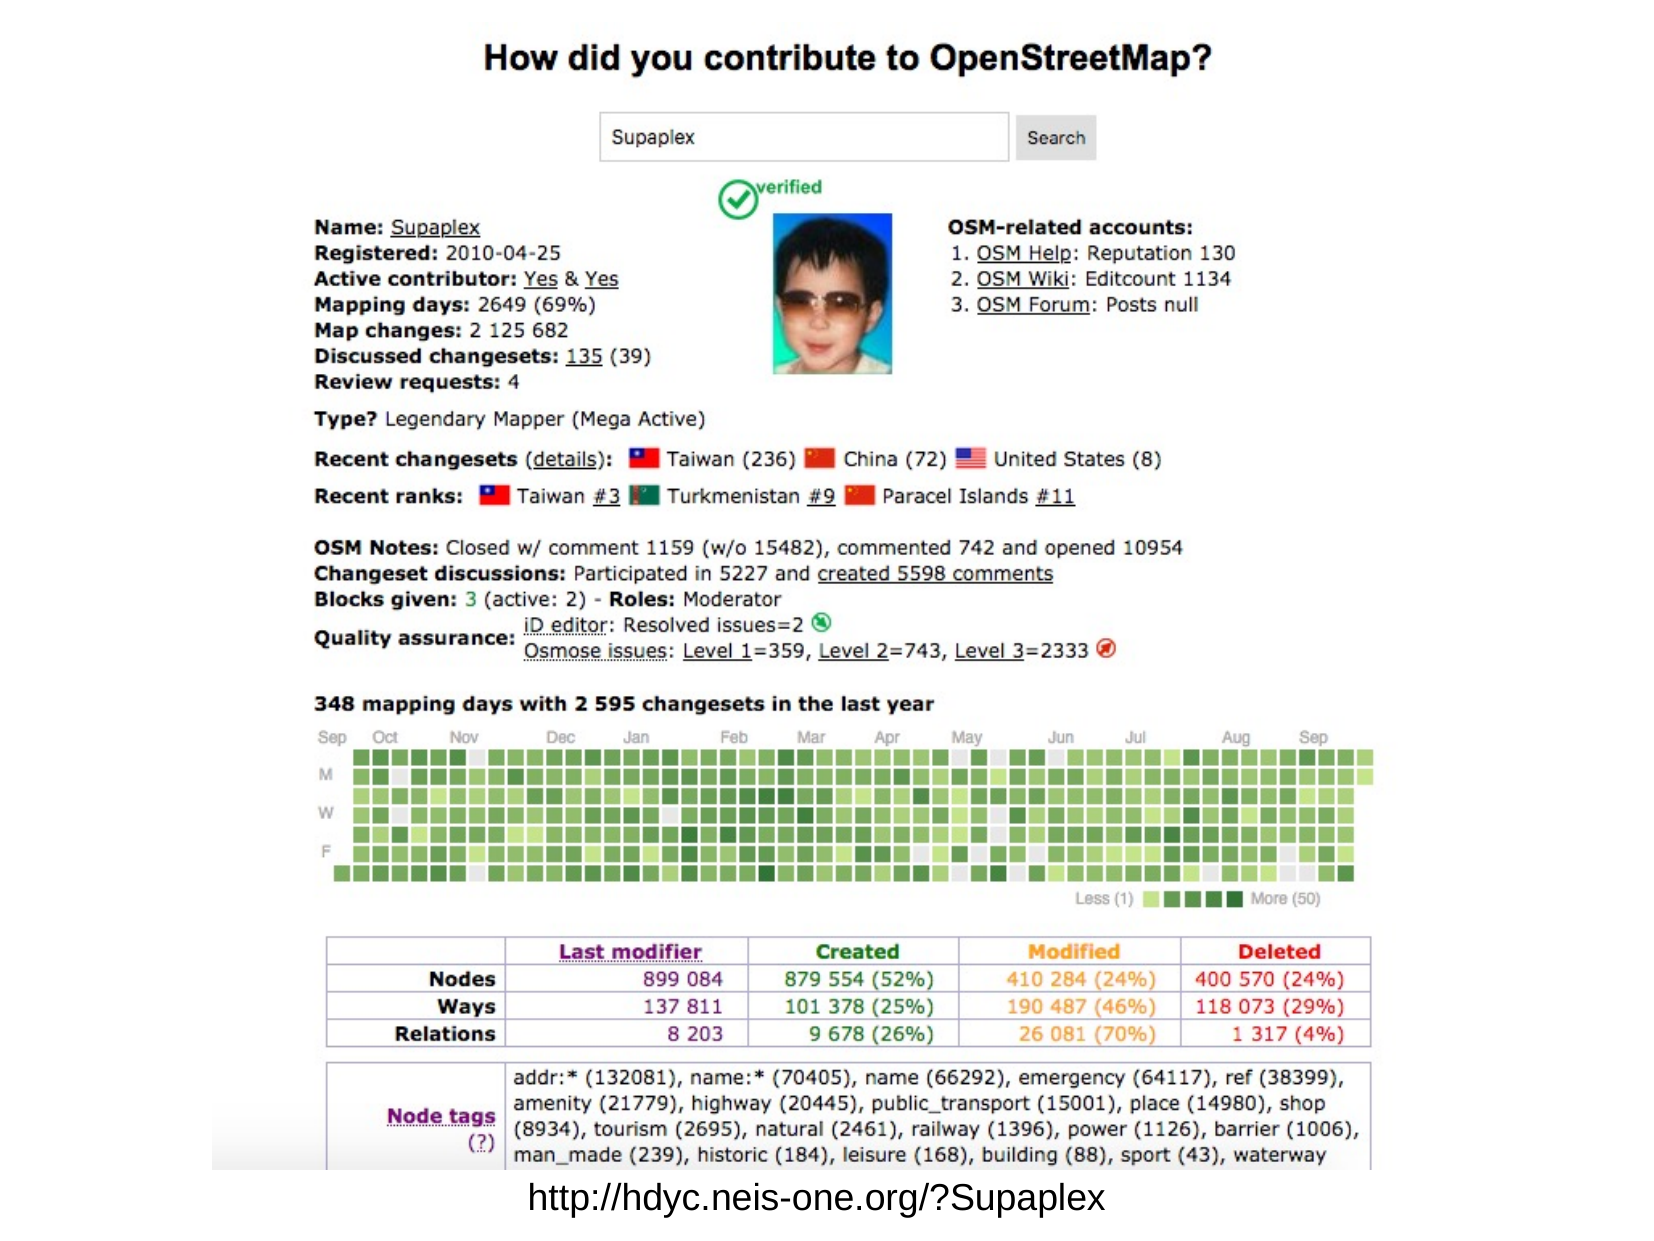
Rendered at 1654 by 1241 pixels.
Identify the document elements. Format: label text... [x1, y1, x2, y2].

picture [212, 22, 1441, 1170]
text_box http://hdyc.neis-one.org/?Supaplex [512, 1169, 1123, 1227]
